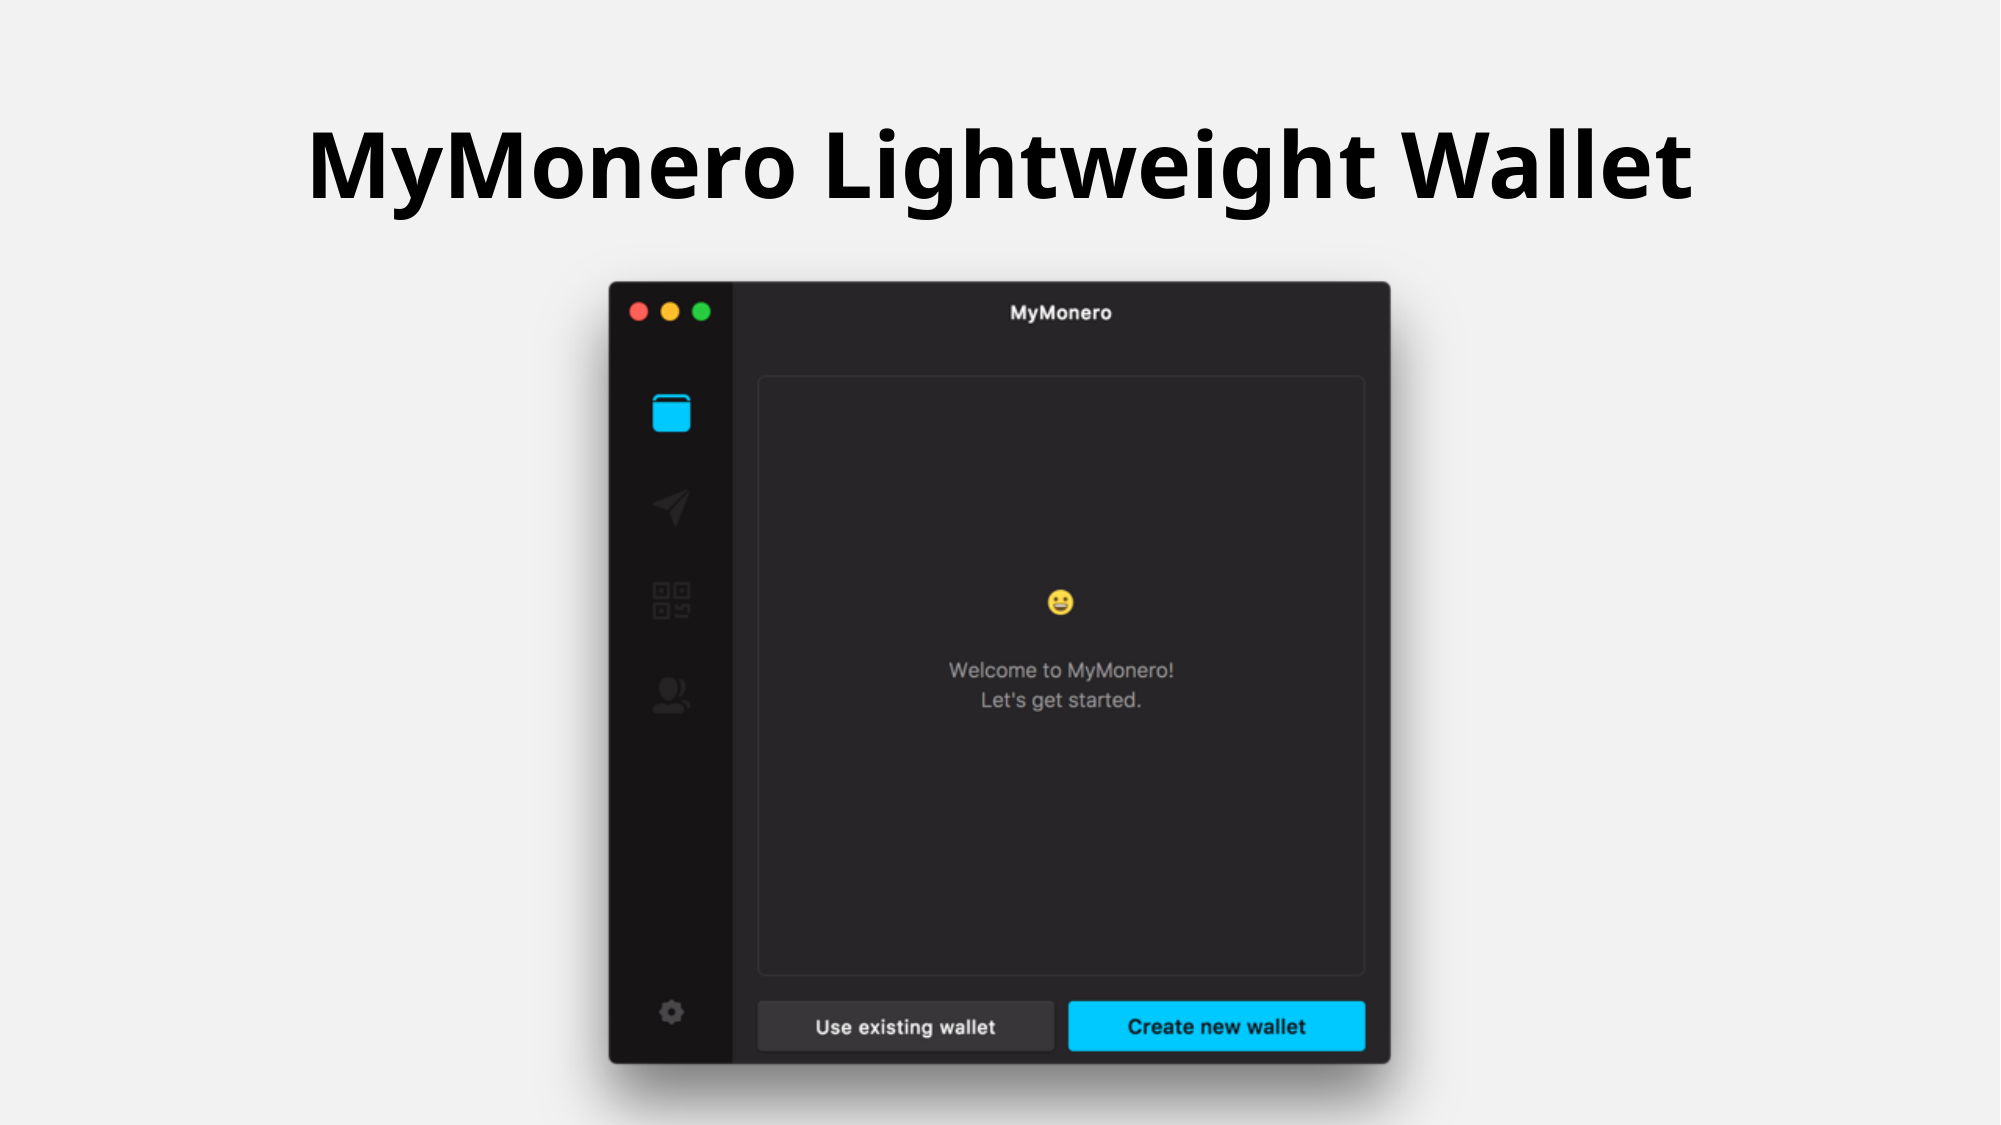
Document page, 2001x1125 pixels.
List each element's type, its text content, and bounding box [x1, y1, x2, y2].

title MyMonero Lightweight Wallet [137, 59, 1863, 278]
picture [534, 241, 1466, 1125]
